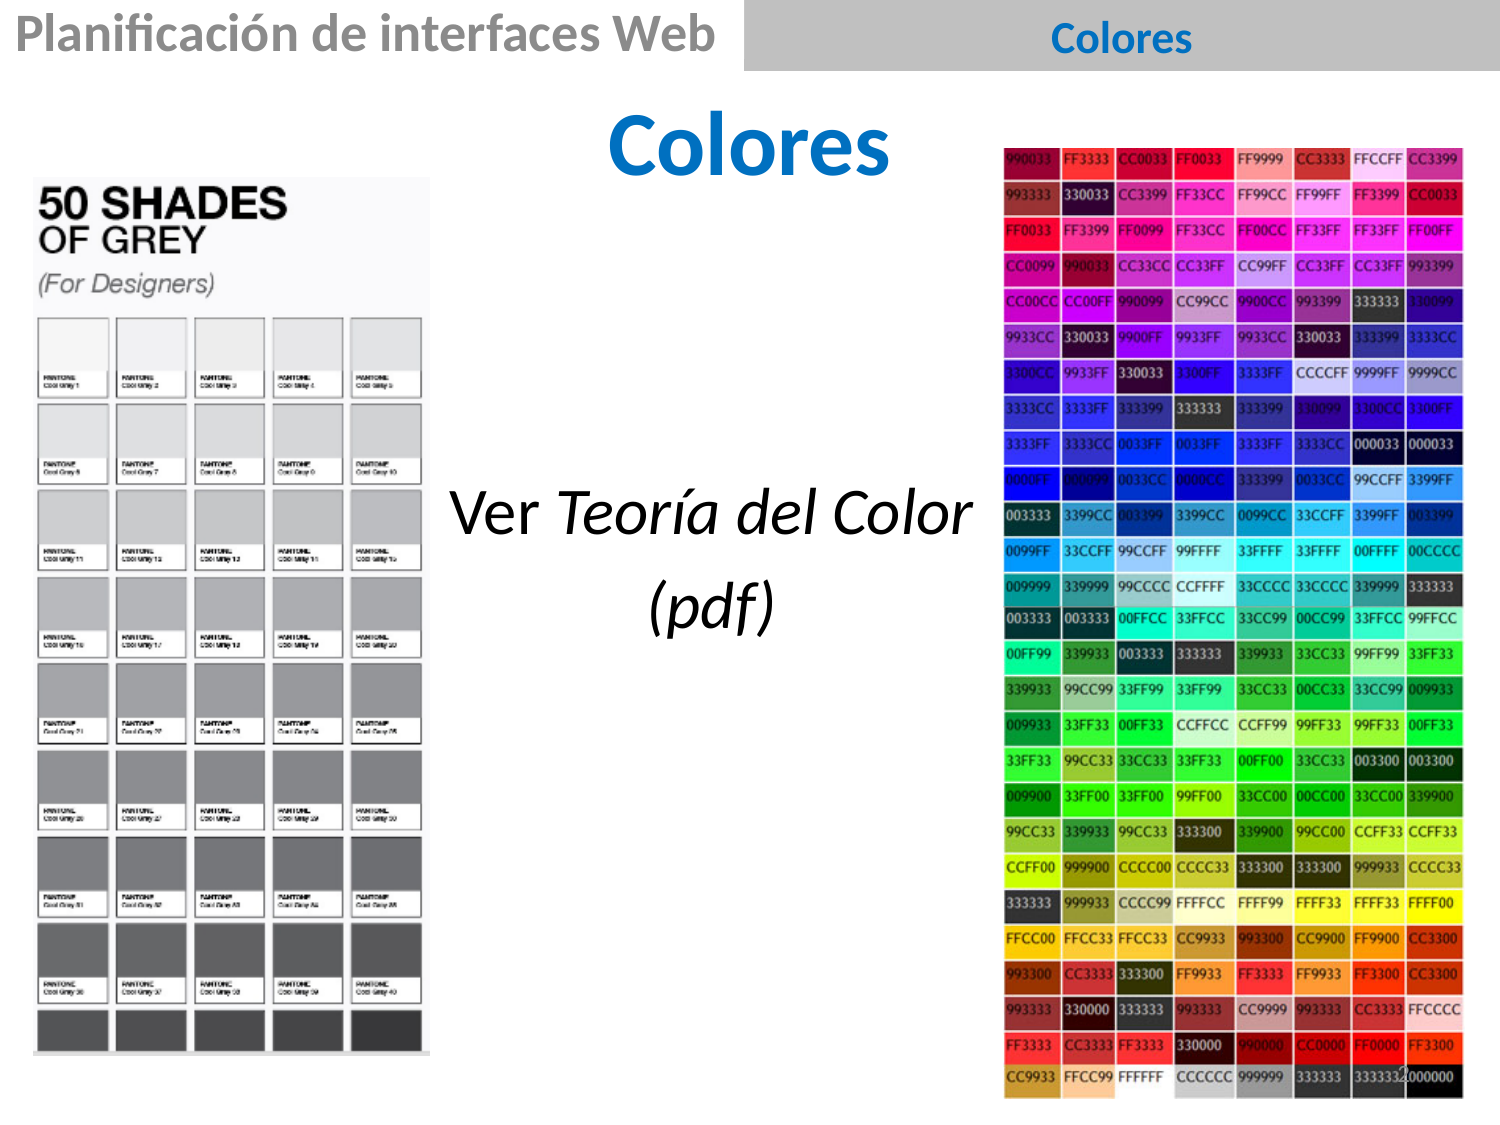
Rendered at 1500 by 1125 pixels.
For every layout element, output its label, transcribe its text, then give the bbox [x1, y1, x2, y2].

title Colores [75, 60, 1425, 233]
picture [33, 177, 430, 1056]
slide_number <número> [1074, 1042, 1425, 1103]
title Planificación de interfaces Web [0, 0, 745, 60]
title Colores [744, 0, 1500, 71]
picture [1003, 148, 1465, 1099]
list Ver Teoría del Color (pdf) [431, 460, 993, 709]
